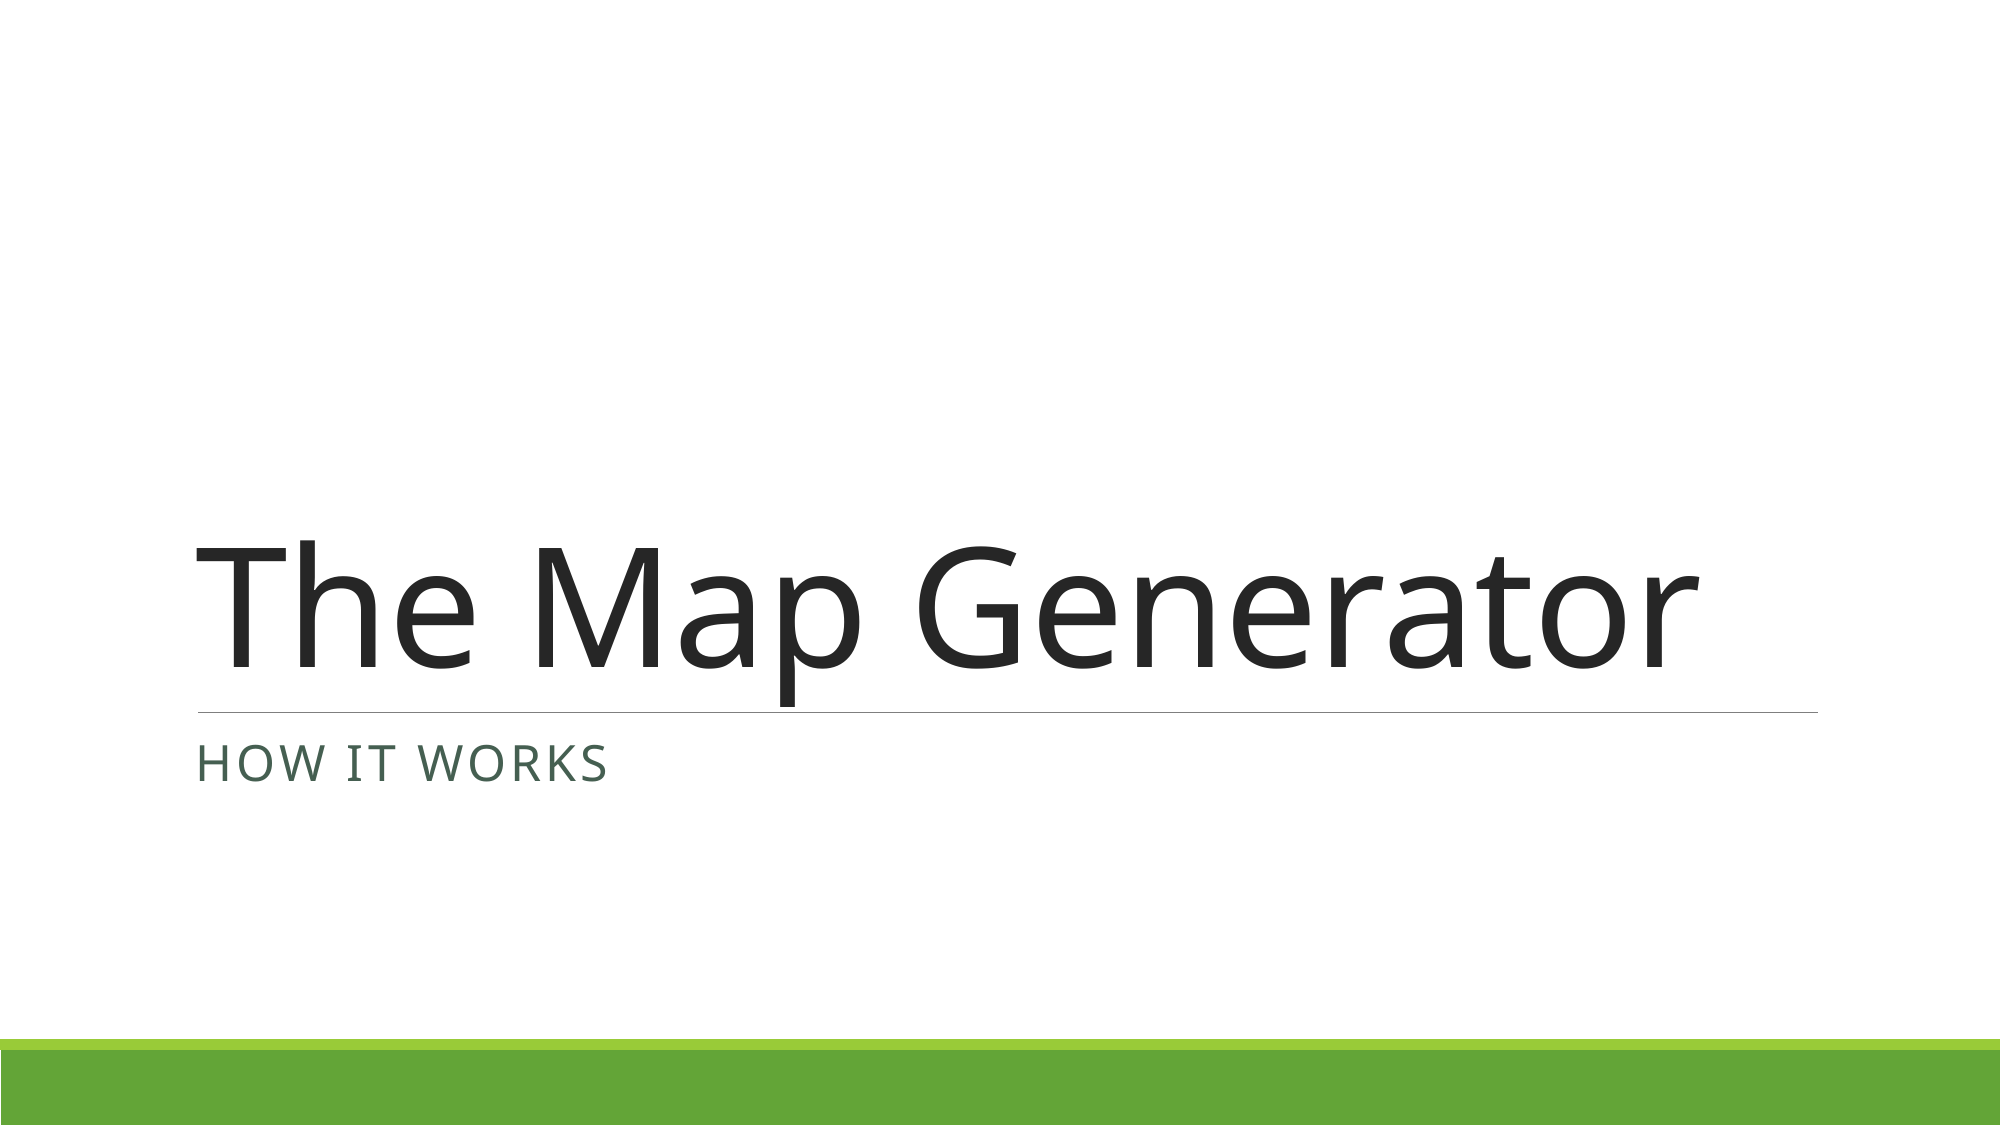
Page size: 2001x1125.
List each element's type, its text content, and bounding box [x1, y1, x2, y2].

title The Map Generator [180, 124, 1831, 710]
subtitle How it works [180, 730, 1831, 919]
